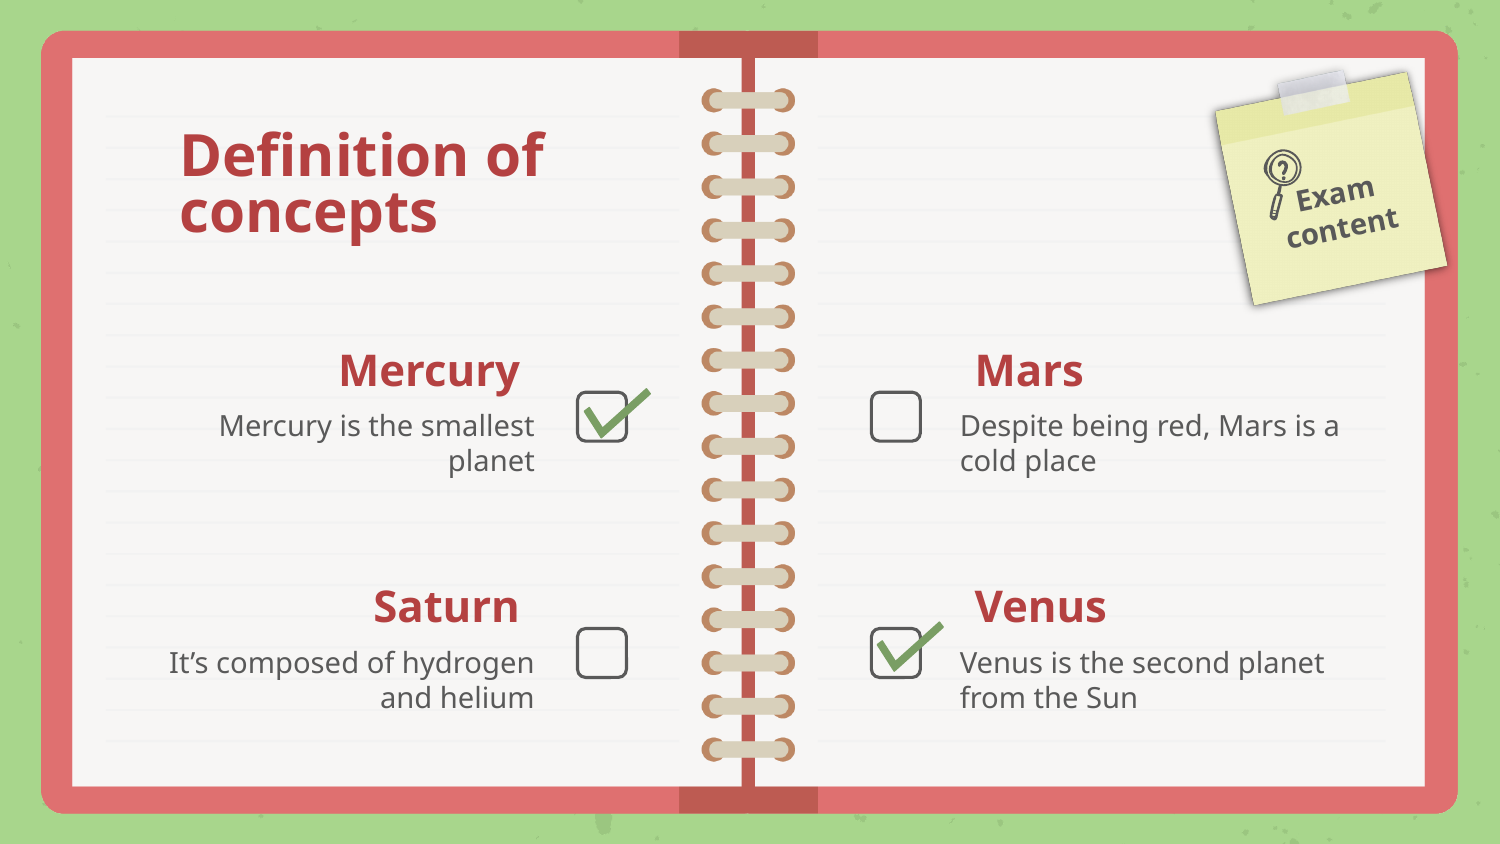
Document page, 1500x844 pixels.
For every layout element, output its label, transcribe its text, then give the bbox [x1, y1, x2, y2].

subtitle It’s composed of hydrogen and helium [131, 629, 535, 748]
subtitle Mercury is the smallest planet [131, 392, 535, 510]
title Saturn [131, 565, 535, 629]
title Venus [959, 565, 1364, 629]
title Mercury [131, 329, 535, 392]
title Exam content [1246, 143, 1431, 276]
text_box [877, 622, 944, 672]
title Mars [959, 329, 1364, 392]
title Definition of concepts [164, 116, 559, 211]
picture [41, 24, 1459, 814]
subtitle Despite being red, Mars is a cold place [959, 392, 1364, 510]
text_box [584, 388, 651, 438]
text_box [1263, 149, 1302, 221]
subtitle Venus is the second planet from the Sun [959, 629, 1364, 748]
